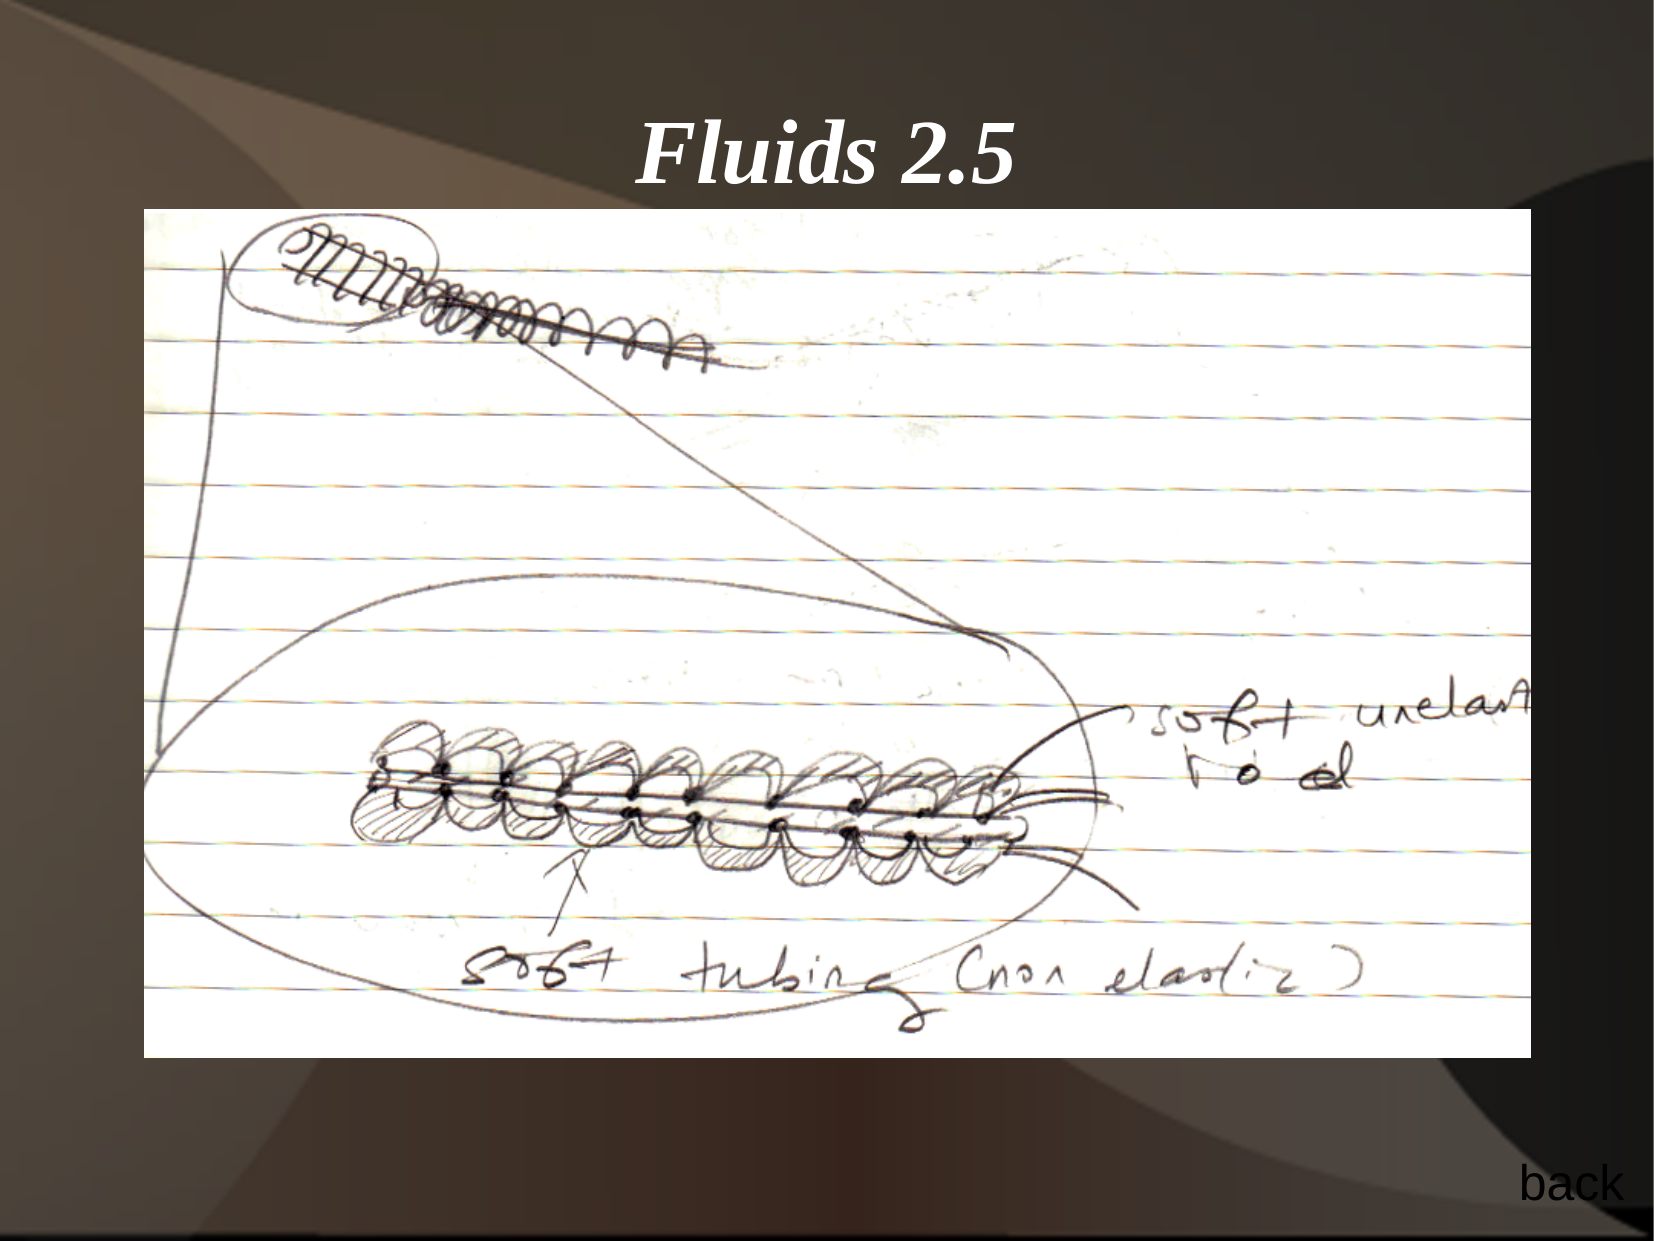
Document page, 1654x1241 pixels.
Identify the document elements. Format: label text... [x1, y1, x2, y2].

title Fluids 2.5 [82, 49, 1571, 257]
picture [0, 0, 1654, 1241]
text_box back [1519, 1155, 1625, 1211]
